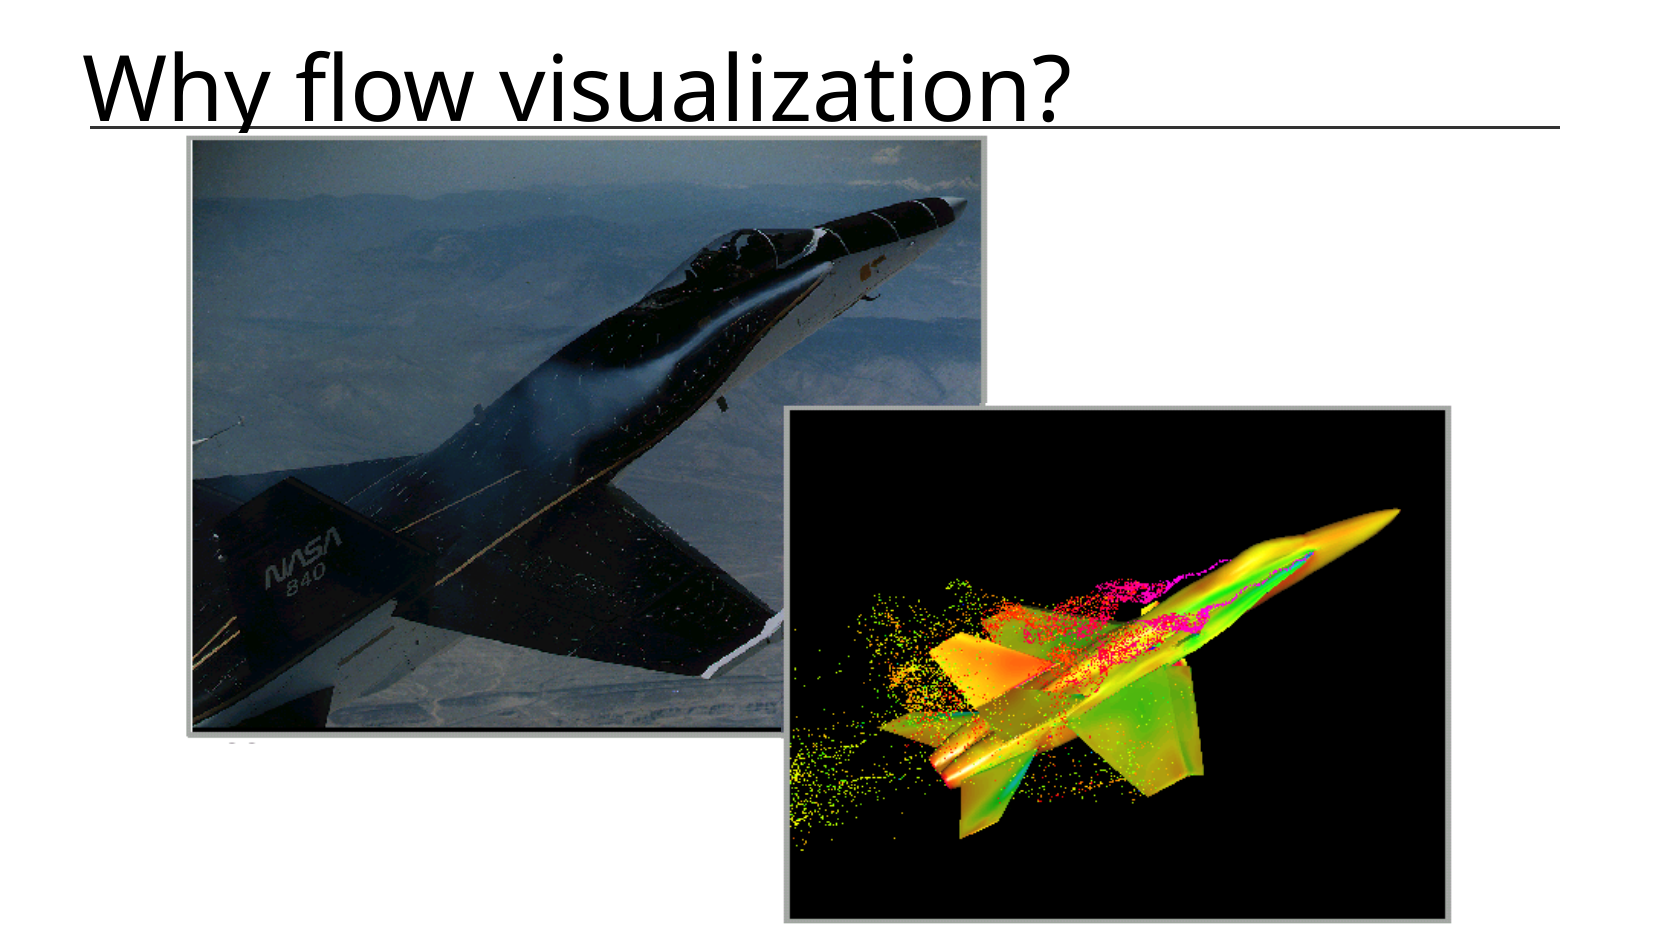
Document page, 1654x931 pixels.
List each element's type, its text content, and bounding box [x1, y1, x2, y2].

picture [182, 133, 1453, 925]
title Why flow visualization? [82, 32, 1571, 140]
